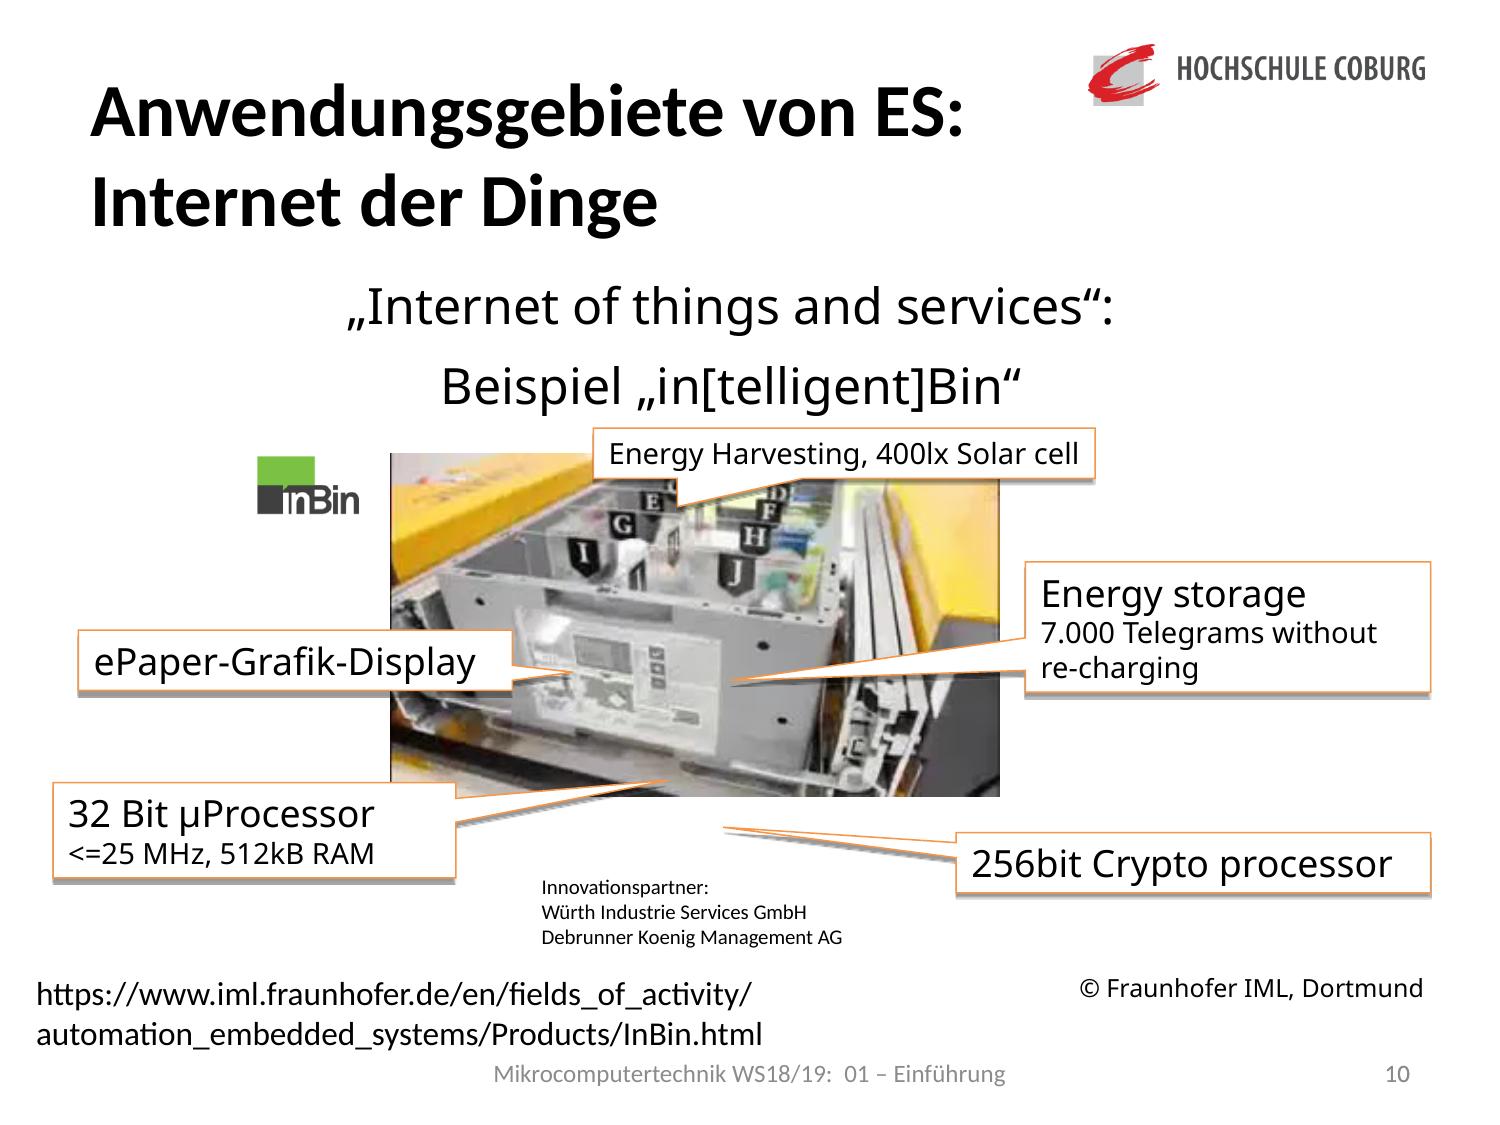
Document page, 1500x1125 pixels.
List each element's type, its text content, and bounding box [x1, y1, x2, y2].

text_box Innovationspartner: Würth Industrie Services GmbH Debrunner Koenig Management AG [541, 873, 843, 949]
text_box Energy Harvesting, 400lx Solar cell [593, 428, 1096, 507]
text_box https://www.iml.fraunhofer.de/en/fields_of_activity/ automation_embedded_systems/Products/InBin.html [21, 965, 779, 1060]
text_box © Fraunhofer IML, Dortmund [1064, 965, 1440, 1010]
text_box „Internet of things and services“: Beispiel „in[telligent]Bin“ [331, 266, 1131, 422]
slide_number <number> [1074, 1042, 1425, 1103]
text_box 32 Bit μProcessor <=25 MHz, 512kB RAM [53, 780, 669, 878]
text_box Energy storage 7.000 Telegrams without re-charging [730, 561, 1431, 693]
text_box 256bit Crypto processor [723, 827, 1431, 893]
text_box ePaper-Grafik-Display [78, 630, 573, 691]
picture [390, 453, 1000, 797]
picture [254, 453, 362, 519]
title Anwendungsgebiete von ES: Internet der Dinge [75, 45, 1425, 259]
picture [1088, 44, 1425, 106]
